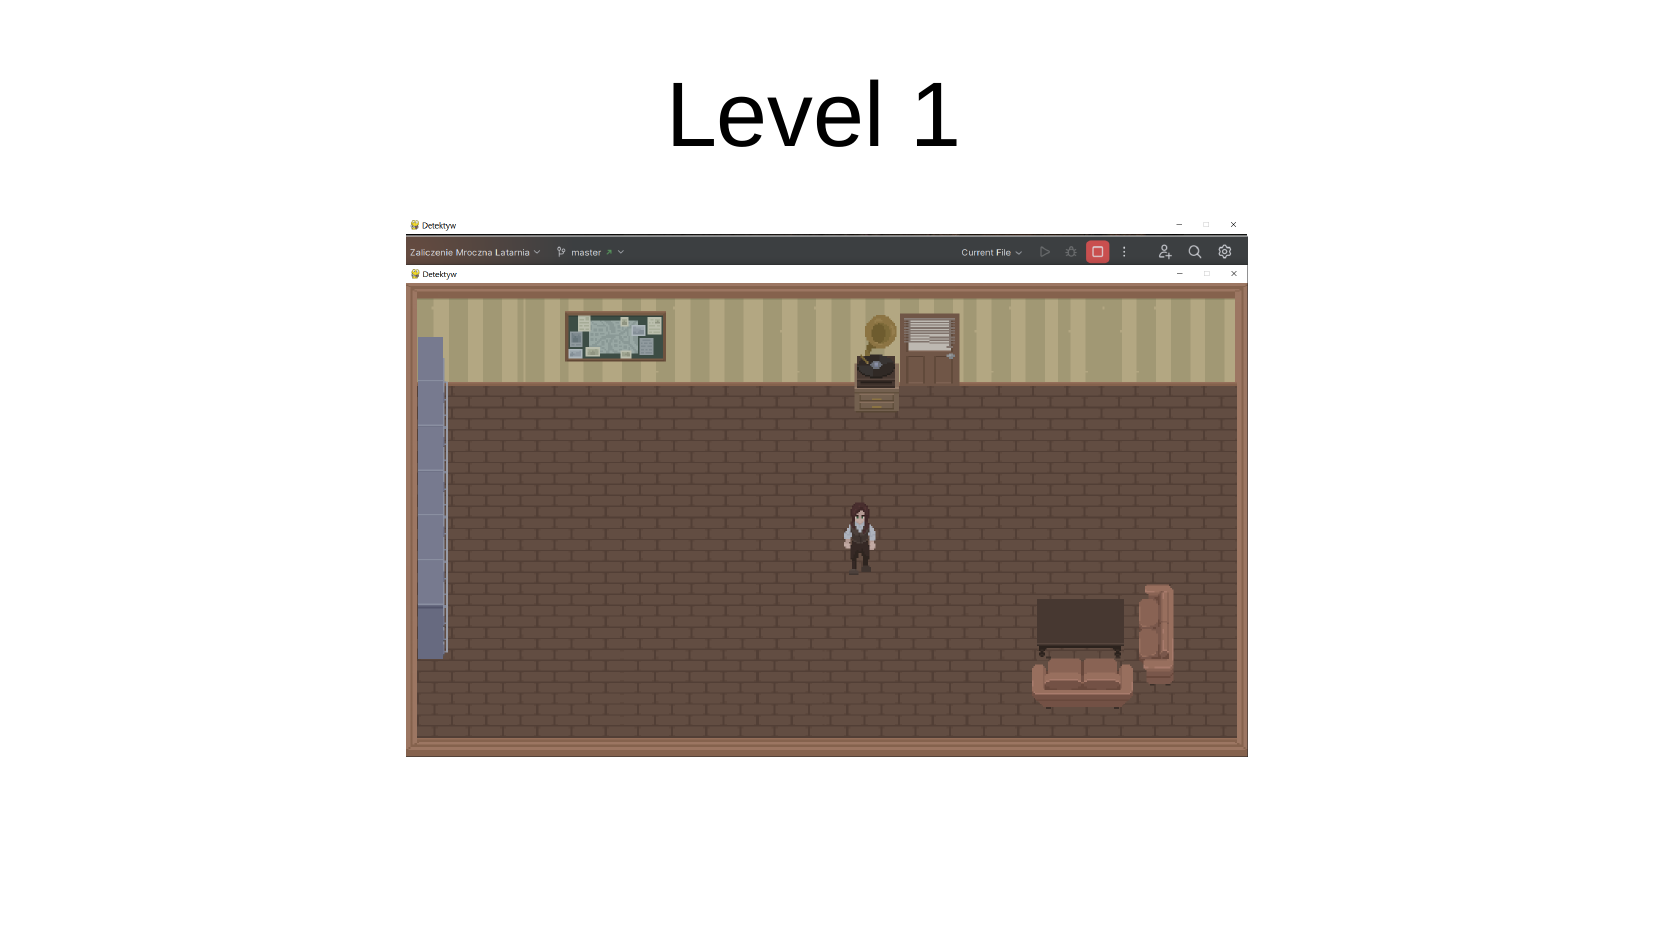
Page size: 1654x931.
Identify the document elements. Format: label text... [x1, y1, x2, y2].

picture [406, 217, 1248, 758]
title Level 1 [82, 37, 1571, 193]
